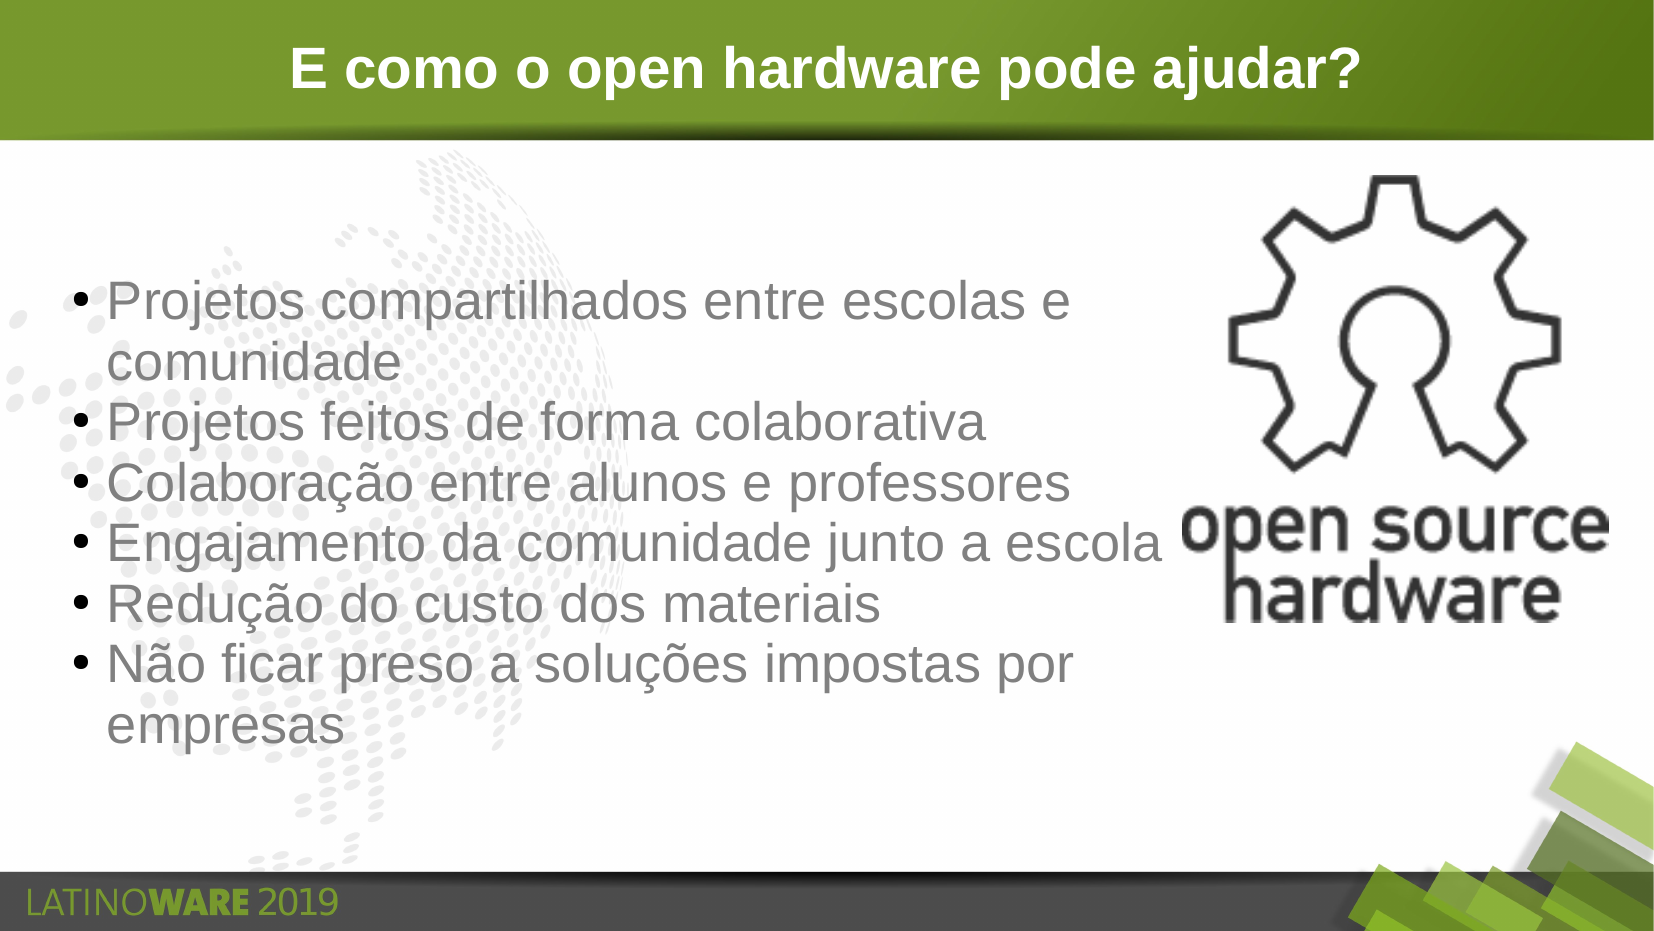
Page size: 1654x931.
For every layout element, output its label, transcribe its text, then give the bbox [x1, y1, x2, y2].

text_box Projetos compartilhados entre escolas e comunidade Projetos feitos de forma colaborativa Colaboração entre alunos e professores Engajamento da comunidade junto a escola Redução do custo dos materiais Não ficar preso a soluções impostas por empresas [56, 179, 1181, 823]
text_box E como o open hardware pode ajudar? [135, 8, 1518, 129]
picture [0, 0, 1654, 931]
